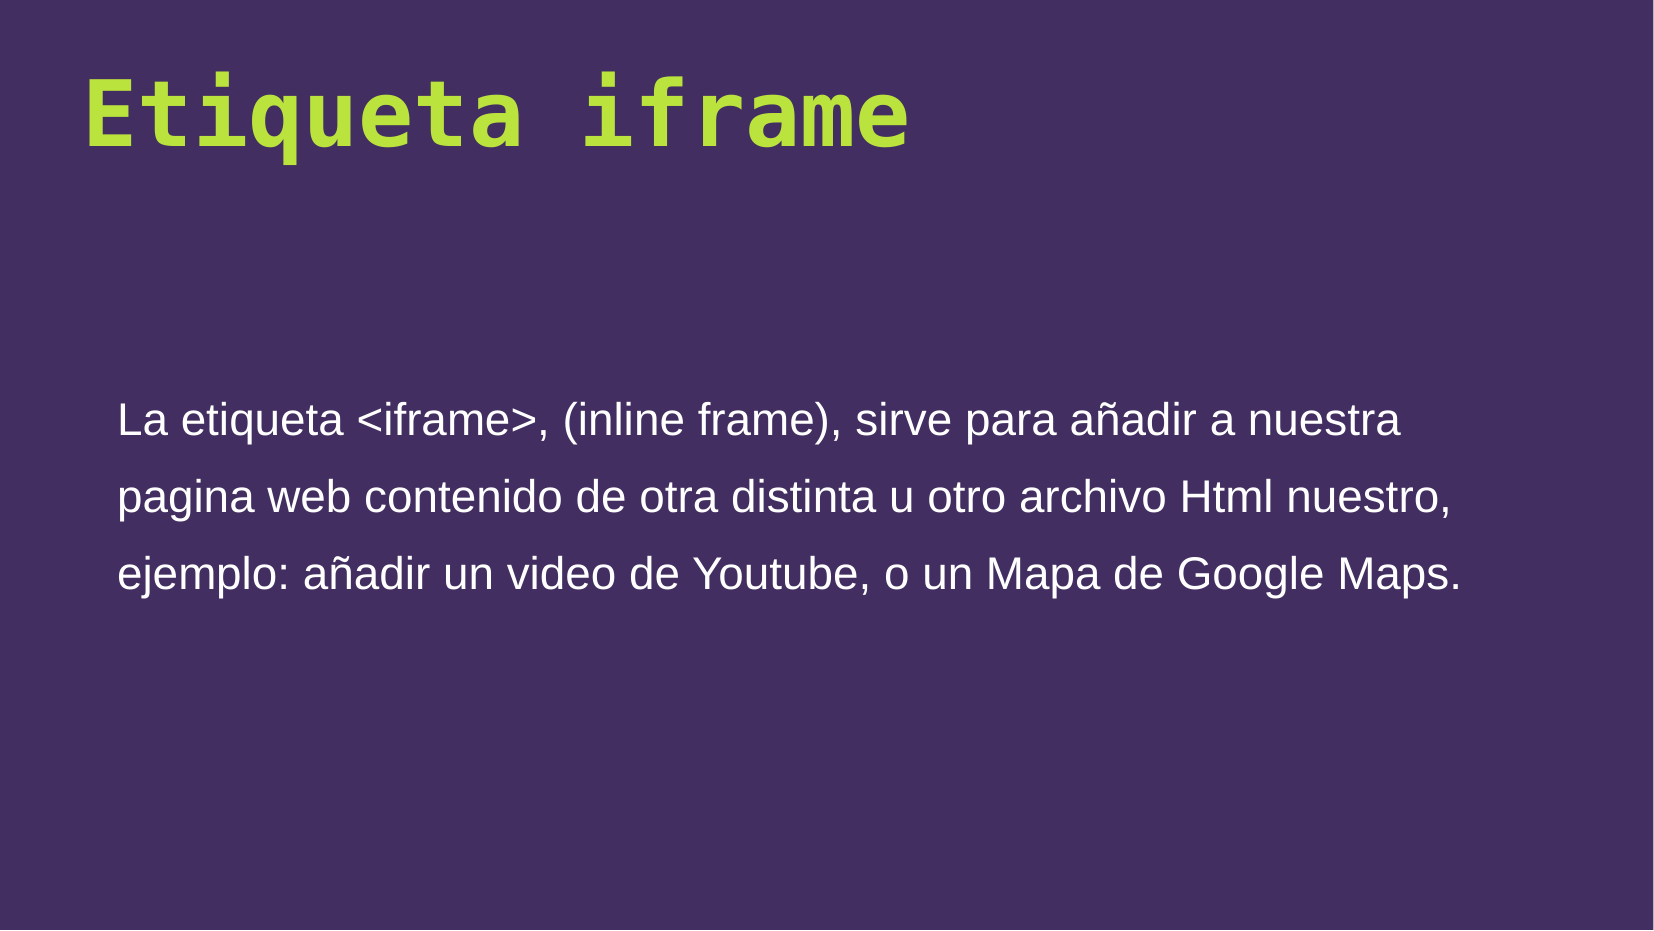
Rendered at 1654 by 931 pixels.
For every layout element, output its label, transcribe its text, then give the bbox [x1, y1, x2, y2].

title Etiqueta iframe [82, 37, 1571, 193]
list La etiqueta <iframe>, (inline frame), sirve para añadir a nuestra pagina web contenido de otra distinta u otro archivo Html nuestro, ejemplo: añadir un video de Youtube, o un Mapa de Google Maps. [117, 228, 1482, 837]
